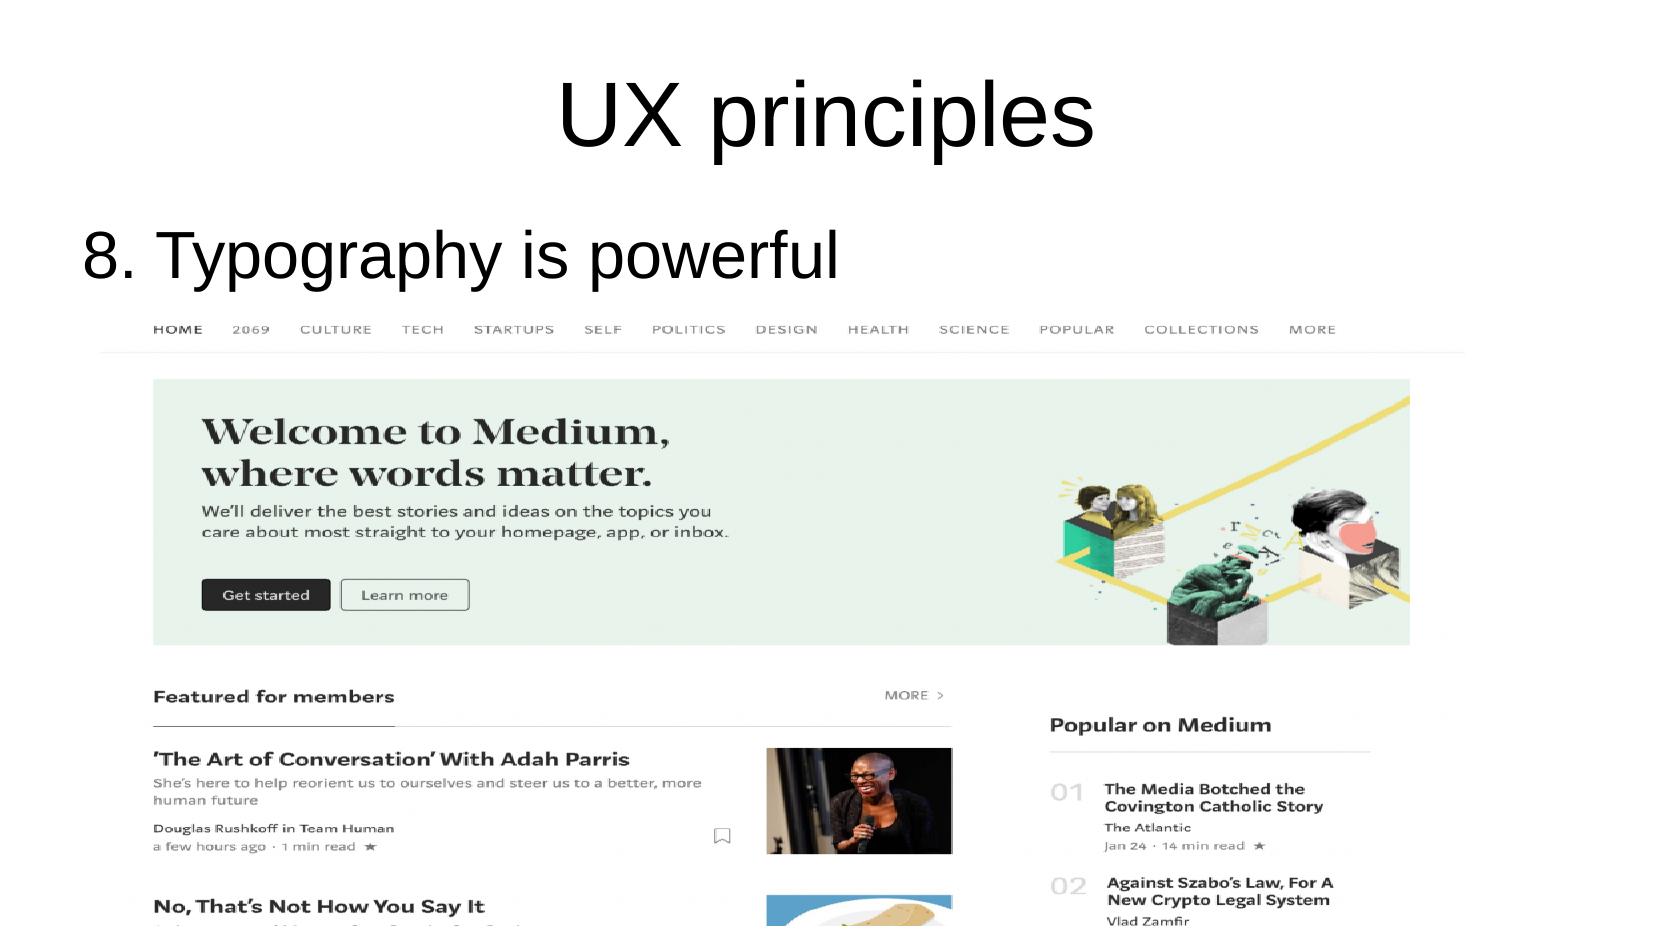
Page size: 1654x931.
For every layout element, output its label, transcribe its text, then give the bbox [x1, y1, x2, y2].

subtitle 8. Typography is powerful [82, 217, 1571, 758]
picture [100, 310, 1465, 926]
title UX principles [82, 37, 1571, 193]
